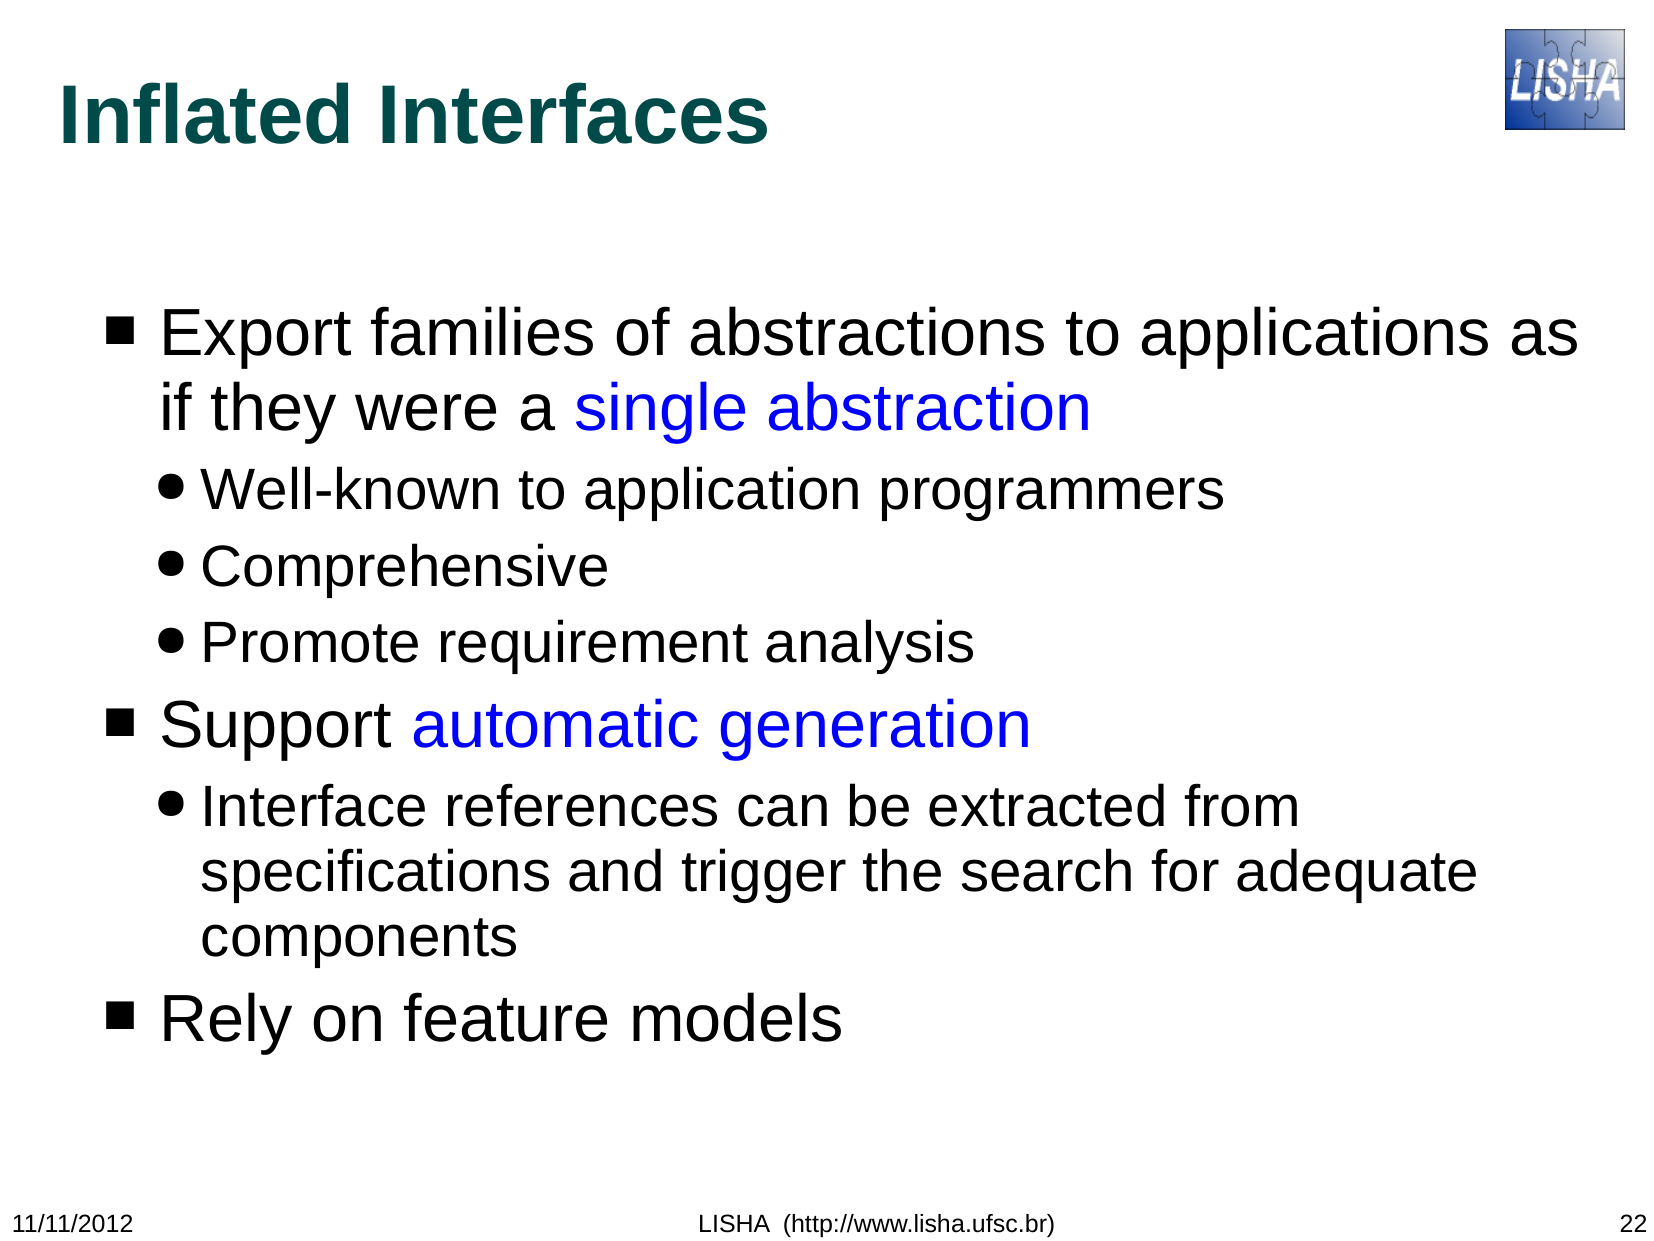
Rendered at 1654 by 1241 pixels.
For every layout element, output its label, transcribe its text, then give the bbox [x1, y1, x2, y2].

title Inflated Interfaces [58, 11, 1463, 219]
picture [1505, 29, 1625, 130]
list Export families of abstractions to applications as if they were a single abstraction Well-known to application programmers Comprehensive Promote requirement analysis Support automatic generation Interface references can be extracted from specifications and trigger the search for adequate components Rely on feature models [59, 295, 1595, 1182]
